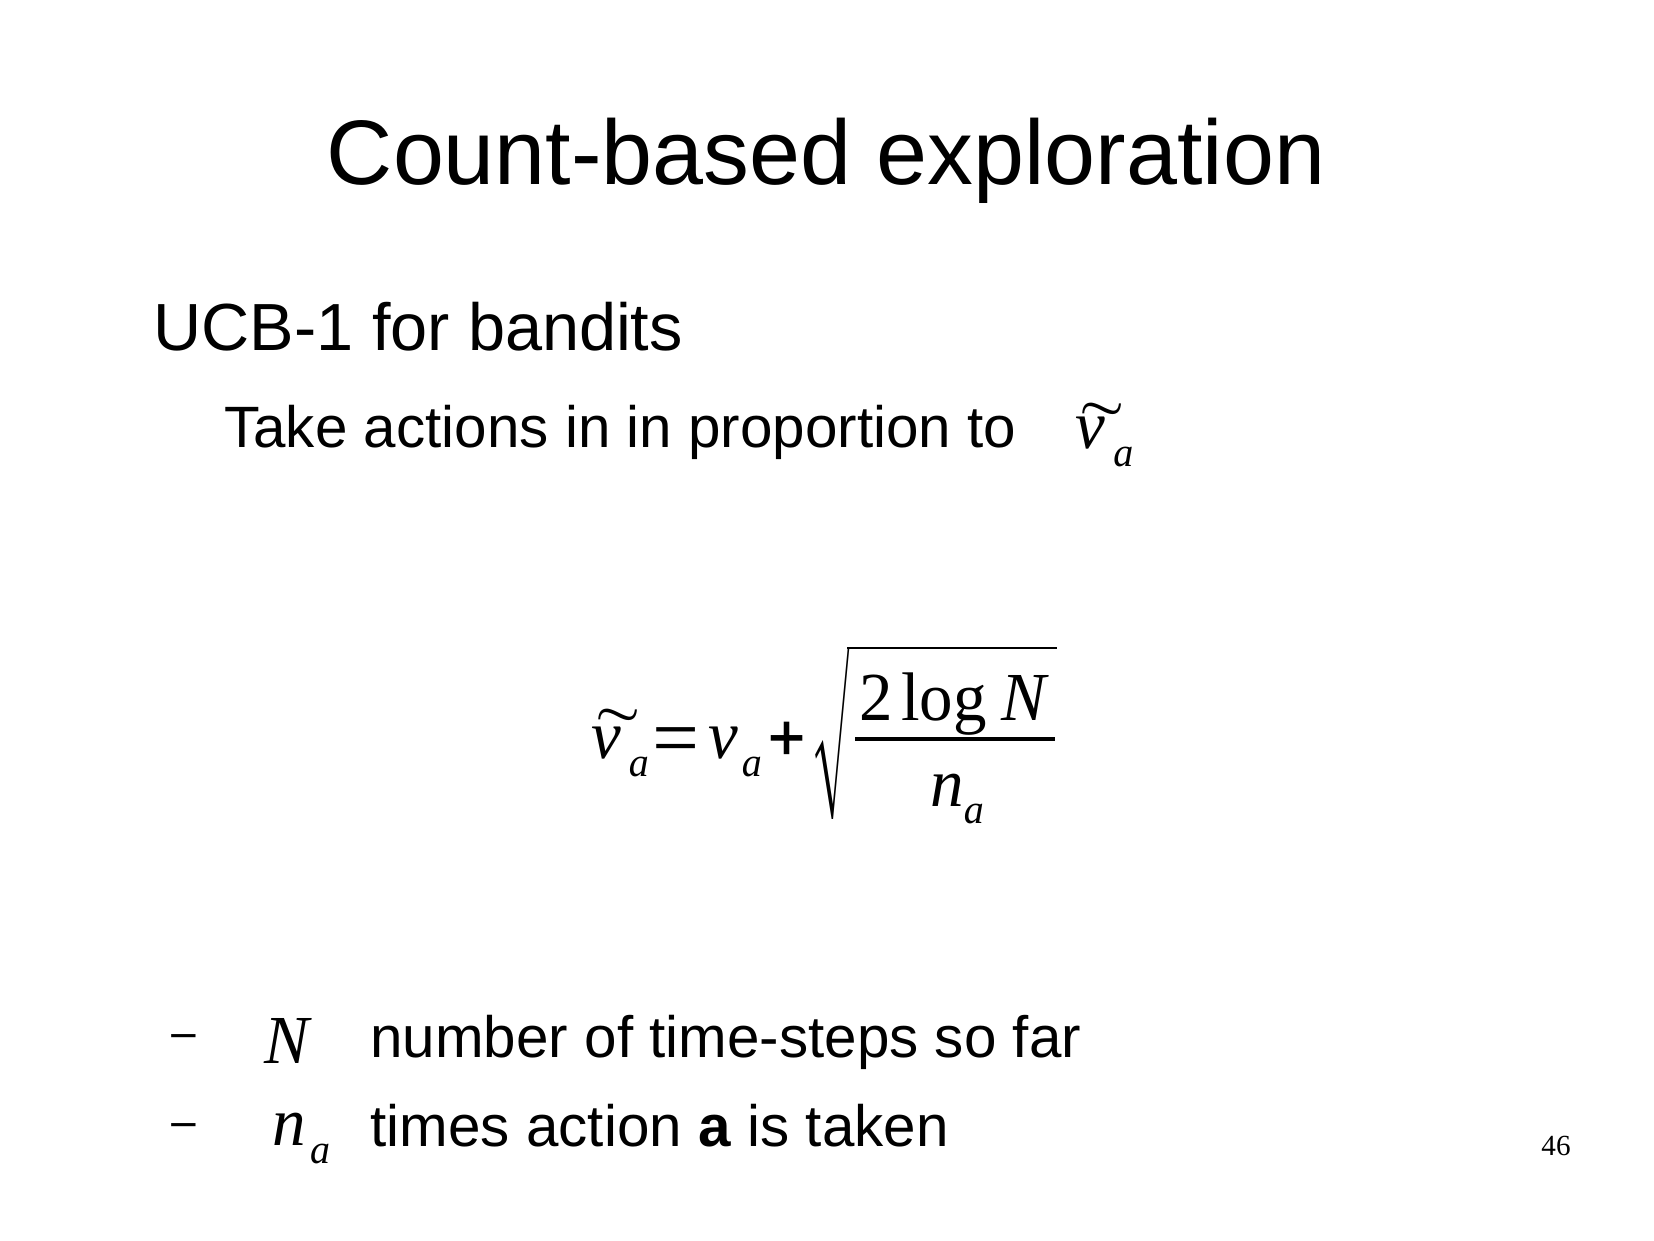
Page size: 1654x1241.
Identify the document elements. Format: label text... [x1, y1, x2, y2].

list UCB-1 for bandits Take actions in in proportion to number of time-steps so far times action a is taken [82, 290, 1571, 1241]
title Count-based exploration [82, 49, 1571, 257]
chart [255, 1085, 345, 1174]
chart [574, 642, 1076, 833]
chart [1058, 388, 1149, 477]
chart [243, 1002, 332, 1081]
